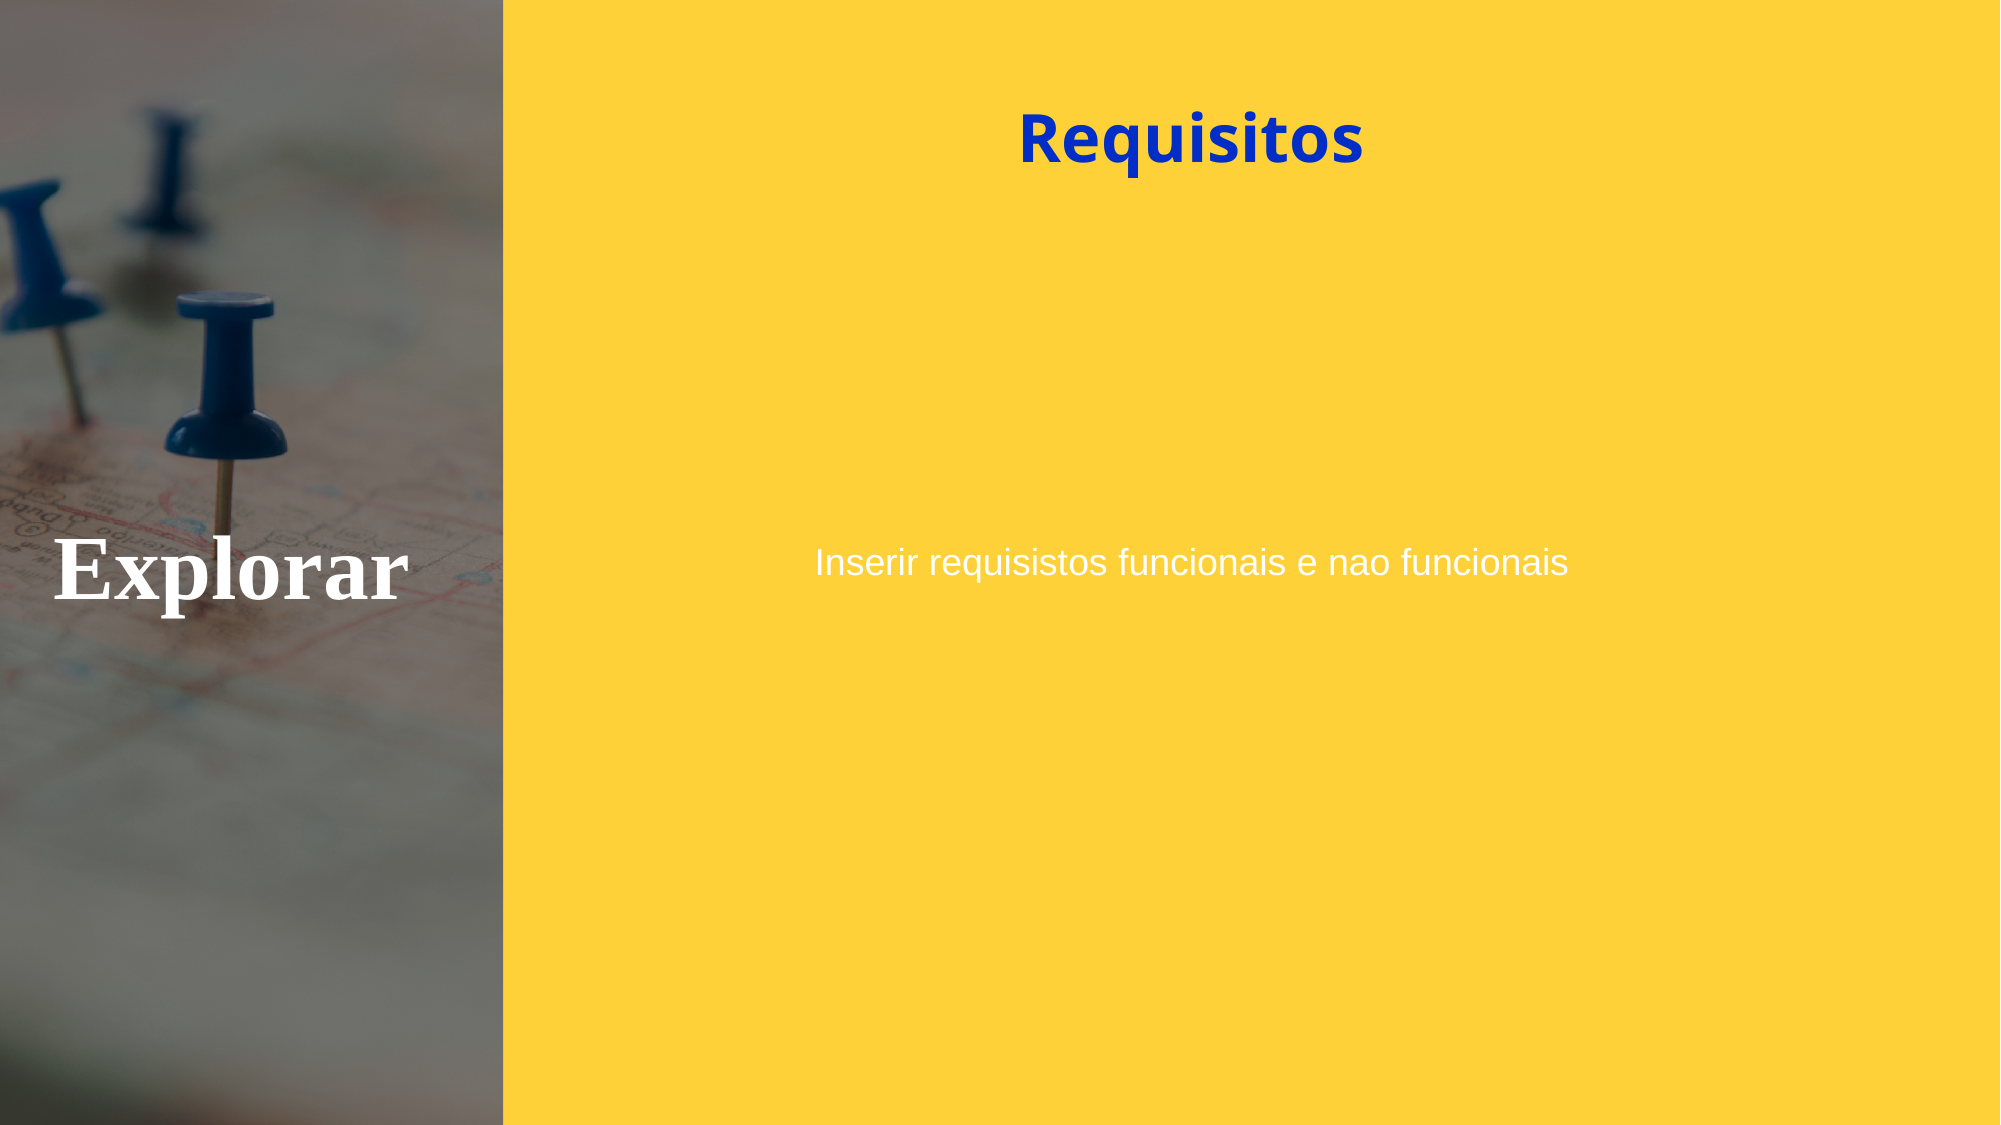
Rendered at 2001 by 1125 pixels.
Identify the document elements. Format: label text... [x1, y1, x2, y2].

picture [0, 0, 504, 1125]
text_box Inserir requisistos funcionais e nao funcionais [549, 0, 1835, 1124]
text_box Explorar [22, 500, 441, 626]
text_box Requisitos [745, 88, 1637, 184]
